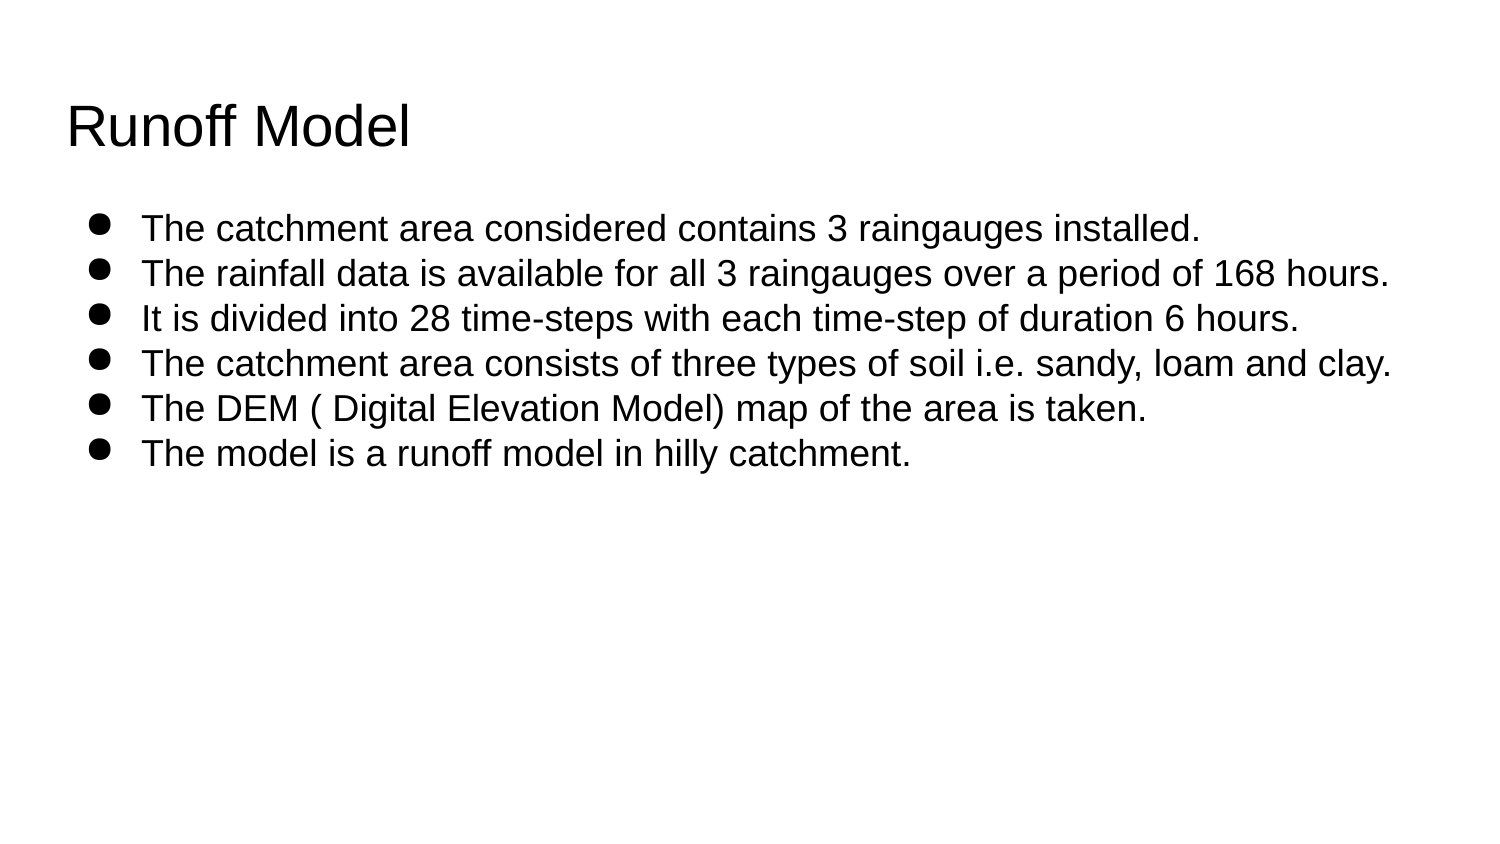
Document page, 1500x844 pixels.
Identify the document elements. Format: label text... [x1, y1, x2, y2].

title Runoff Model [51, 72, 1449, 167]
list The catchment area considered contains 3 raingauges installed. The rainfall data is available for all 3 raingauges over a period of 168 hours. It is divided into 28 time-steps with each time-step of duration 6 hours. The catchment area consists of three types of soil i.e. sandy, loam and clay. The DEM ( Digital Elevation Model) map of the area is taken. The model is a runoff model in hilly catchment. [51, 189, 1449, 750]
